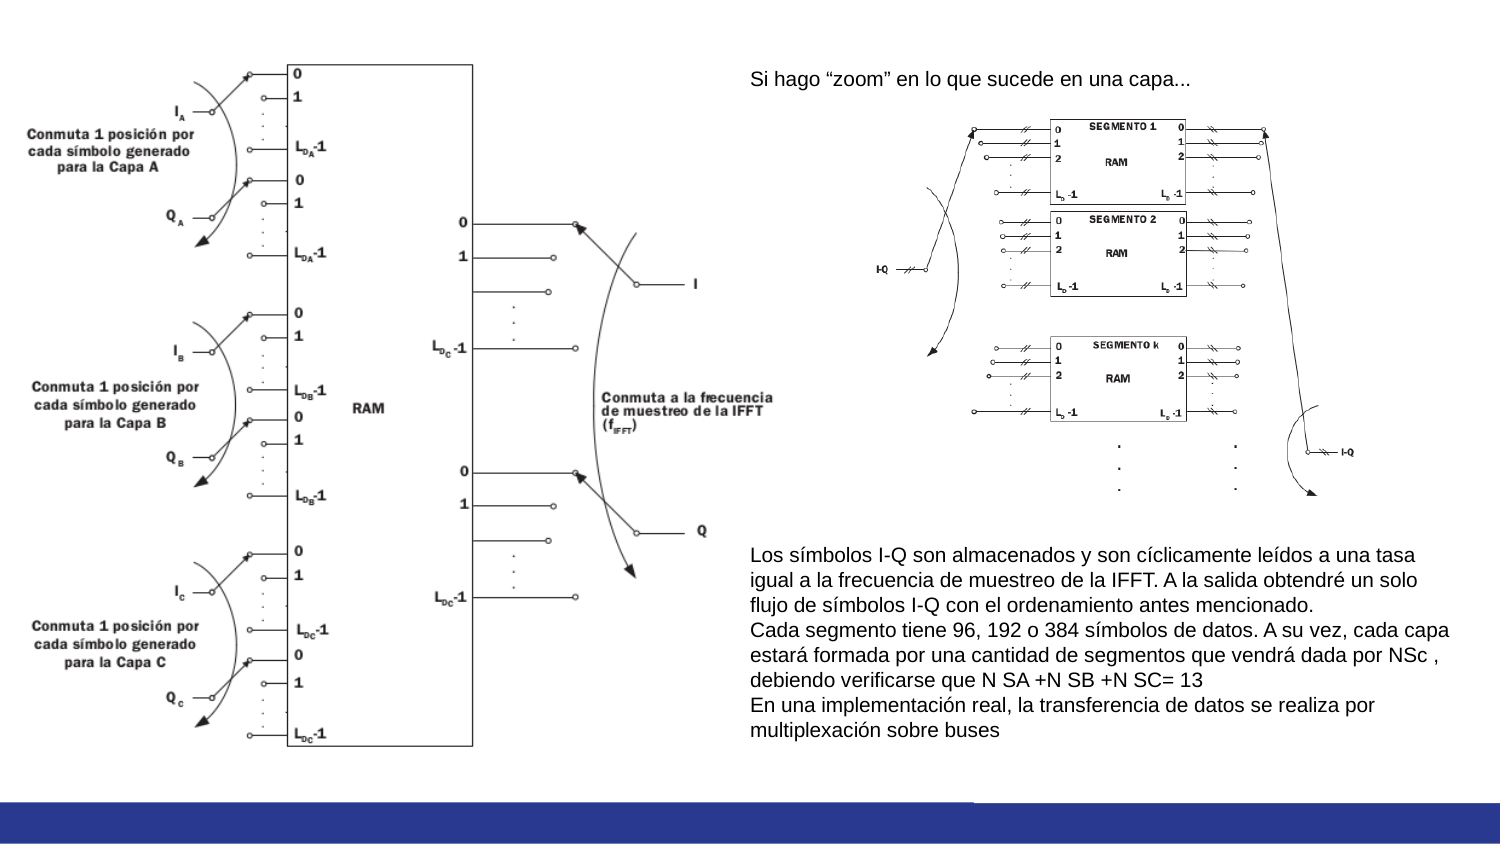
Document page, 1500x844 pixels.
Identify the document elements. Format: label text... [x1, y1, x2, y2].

picture [22, 51, 785, 753]
text_box [973, 615, 1500, 804]
text_box Los símbolos I-Q son almacenados y son cíclicamente leídos a una tasa igual a la frecuencia de muestreo de la IFFT. A la salida obtendré un solo flujo de símbolos I-Q con el ordenamiento antes mencionado. Cada segmento tiene 96, 192 o 384 símbolos de datos. A su vez, cada capa estará formada por una cantidad de segmentos que vendrá dada por NSc , debiendo verificarse que N SA +N SB +N SC= 13 En una implementación real, la transferencia de datos se realiza por multiplexación sobre buses [735, 526, 1474, 759]
picture [853, 116, 1355, 501]
text_box Si hago “zoom” en lo que sucede en una capa... [735, 51, 1316, 127]
